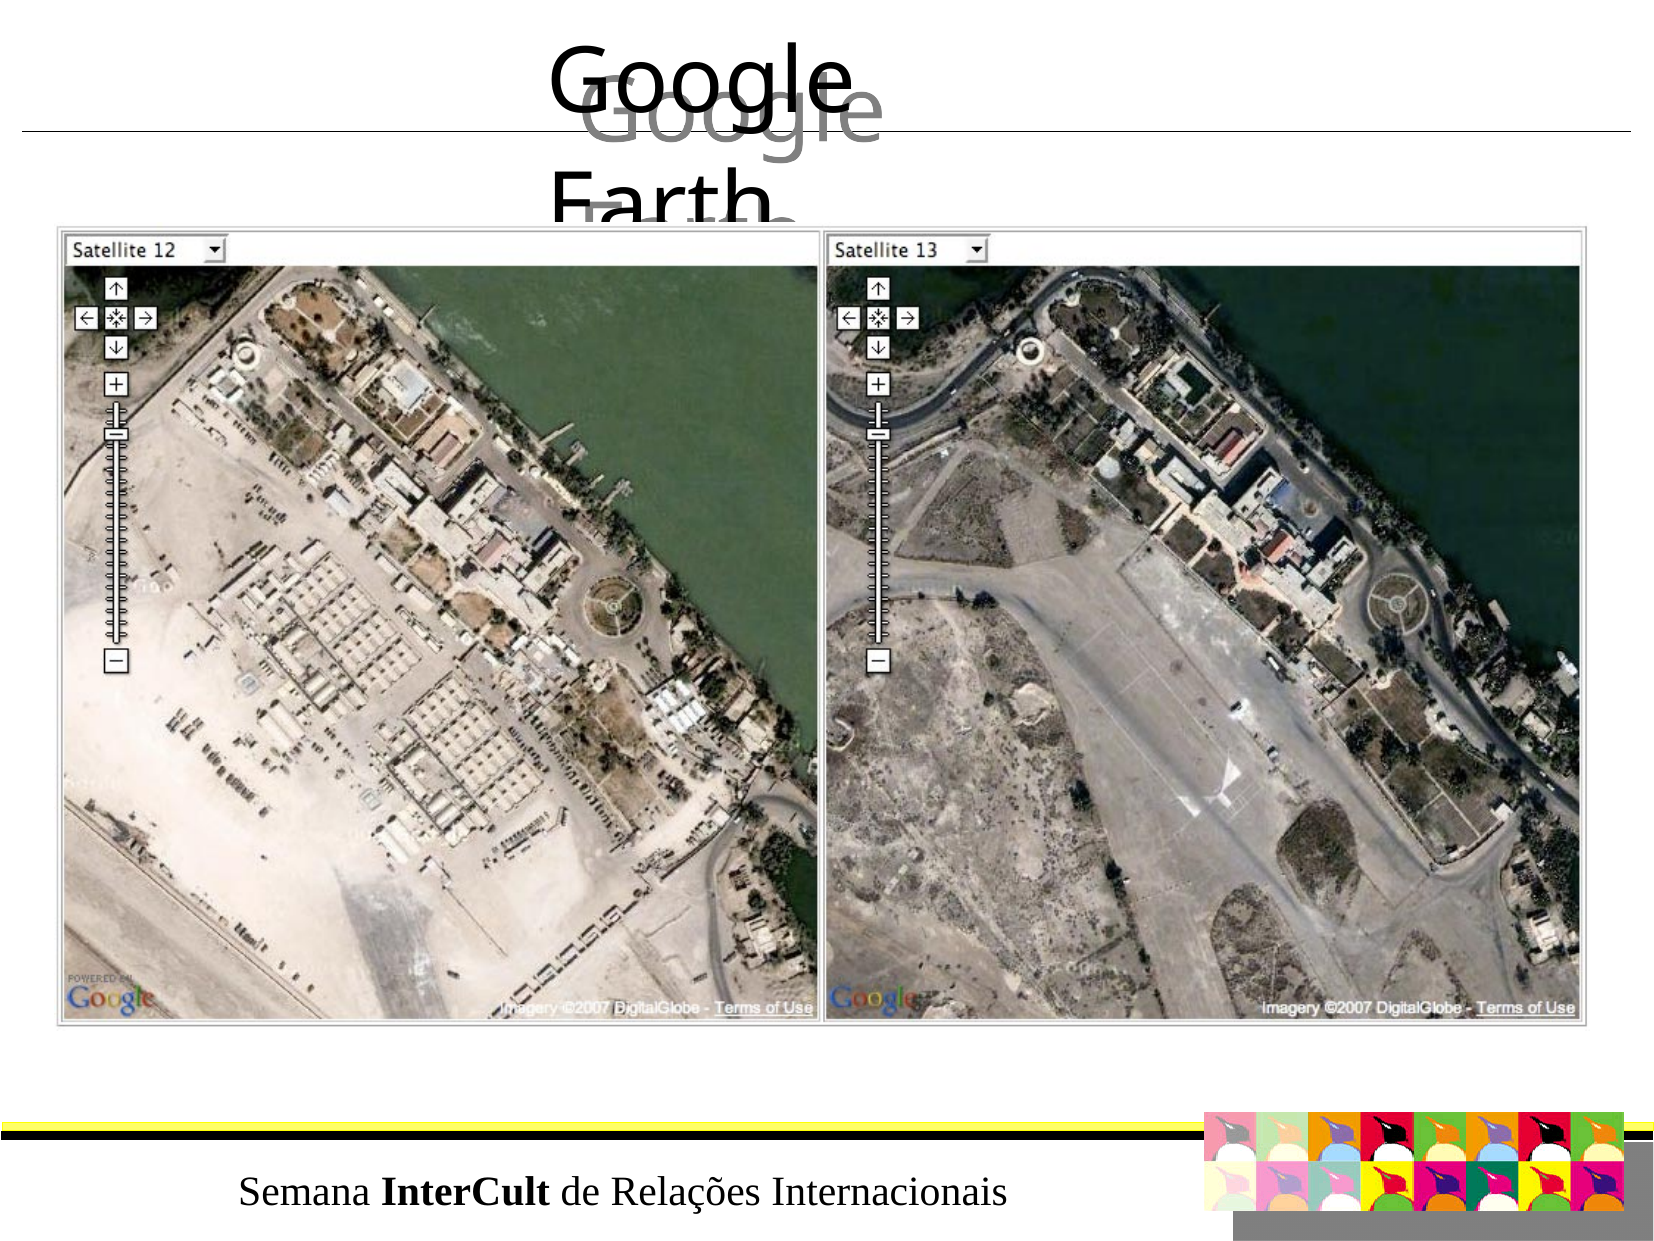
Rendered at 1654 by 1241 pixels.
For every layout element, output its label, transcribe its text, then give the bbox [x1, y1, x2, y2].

text_box Semana InterCult de Relações Internacionais [238, 1168, 1009, 1217]
text_box [1, 1122, 1204, 1140]
picture [54, 222, 1590, 1031]
text_box [1624, 1122, 1654, 1140]
chart [1204, 1112, 1624, 1211]
text_box Google Earth [546, 14, 1068, 125]
